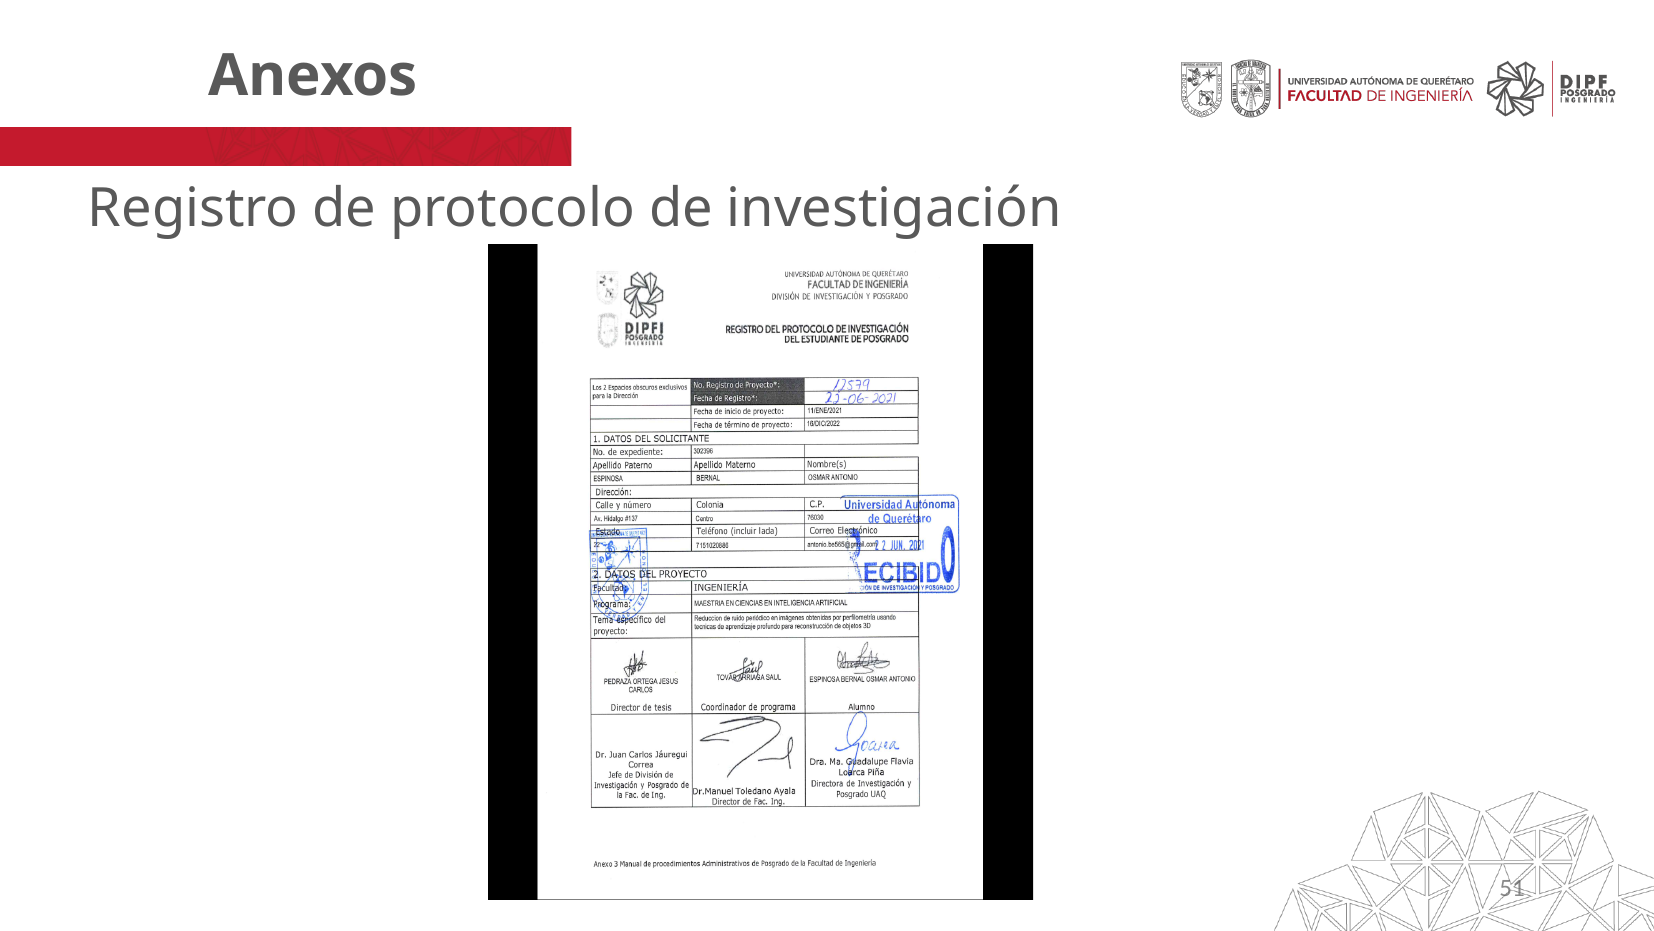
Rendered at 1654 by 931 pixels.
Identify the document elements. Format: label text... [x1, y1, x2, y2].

text_box Anexos [54, 11, 572, 127]
text_box Registro de protocolo de investigación [73, 165, 1636, 302]
picture [488, 244, 1034, 900]
picture [1257, 781, 1654, 931]
picture [1176, 54, 1620, 133]
picture [0, 127, 572, 166]
